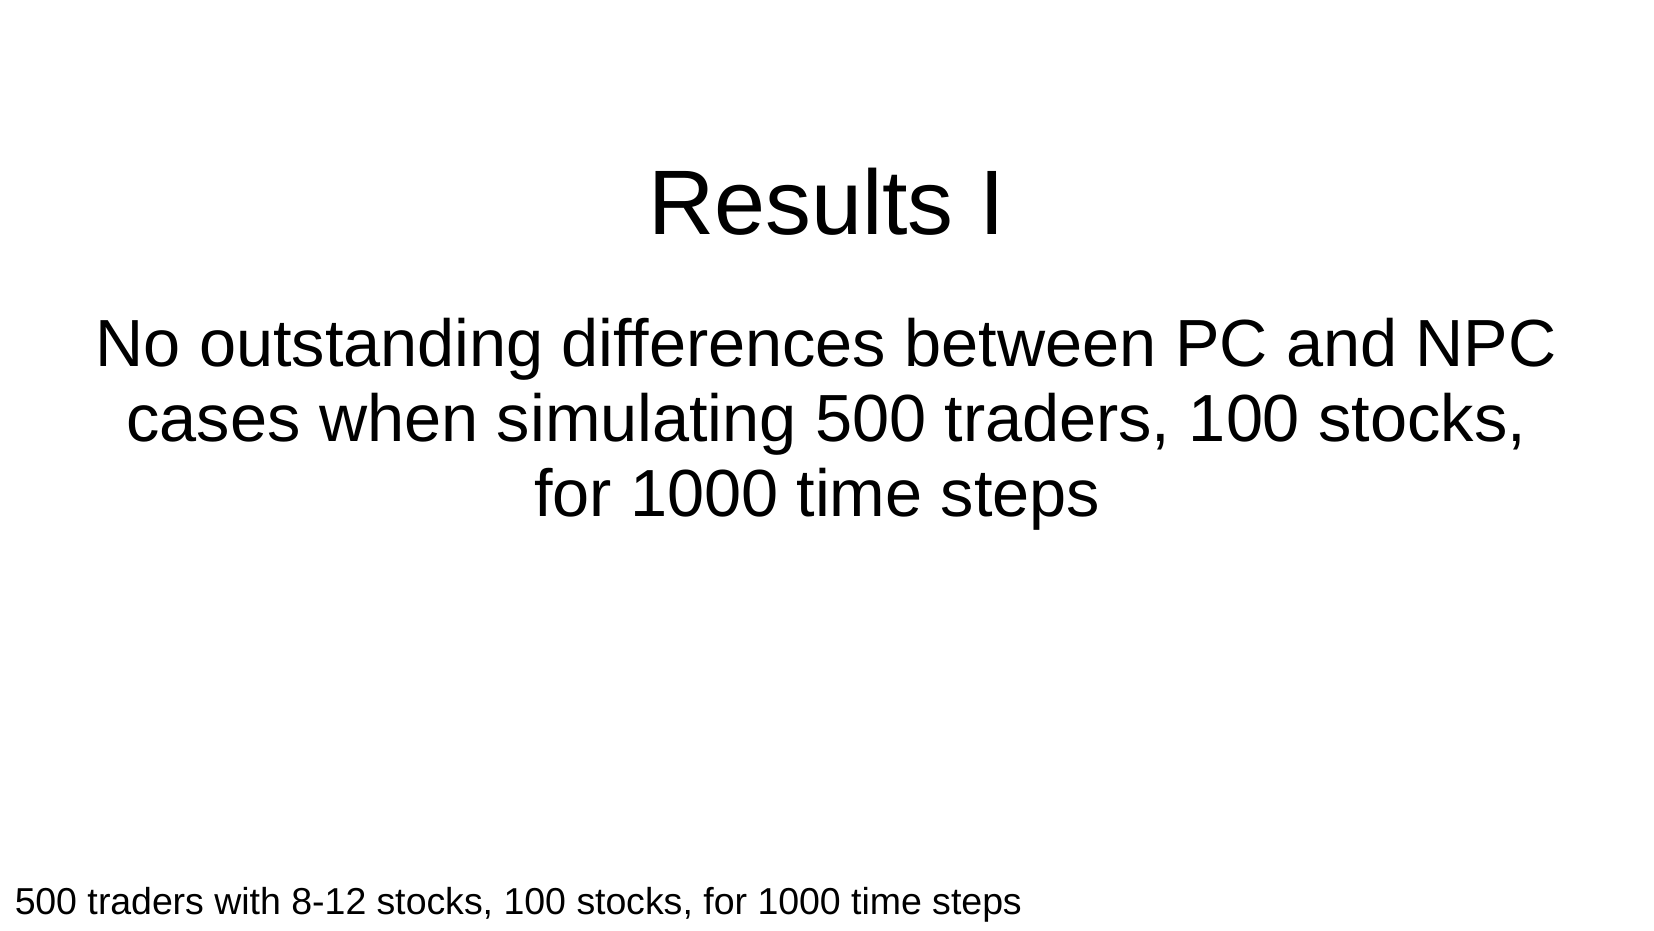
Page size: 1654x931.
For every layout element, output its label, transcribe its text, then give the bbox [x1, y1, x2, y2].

list No outstanding differences between PC and NPC cases when simulating 500 traders, 100 stocks, for 1000 time steps [82, 306, 1571, 846]
title Results I [82, 125, 1571, 281]
text_box 500 traders with 8-12 stocks, 100 stocks, for 1000 time steps [0, 873, 1038, 931]
